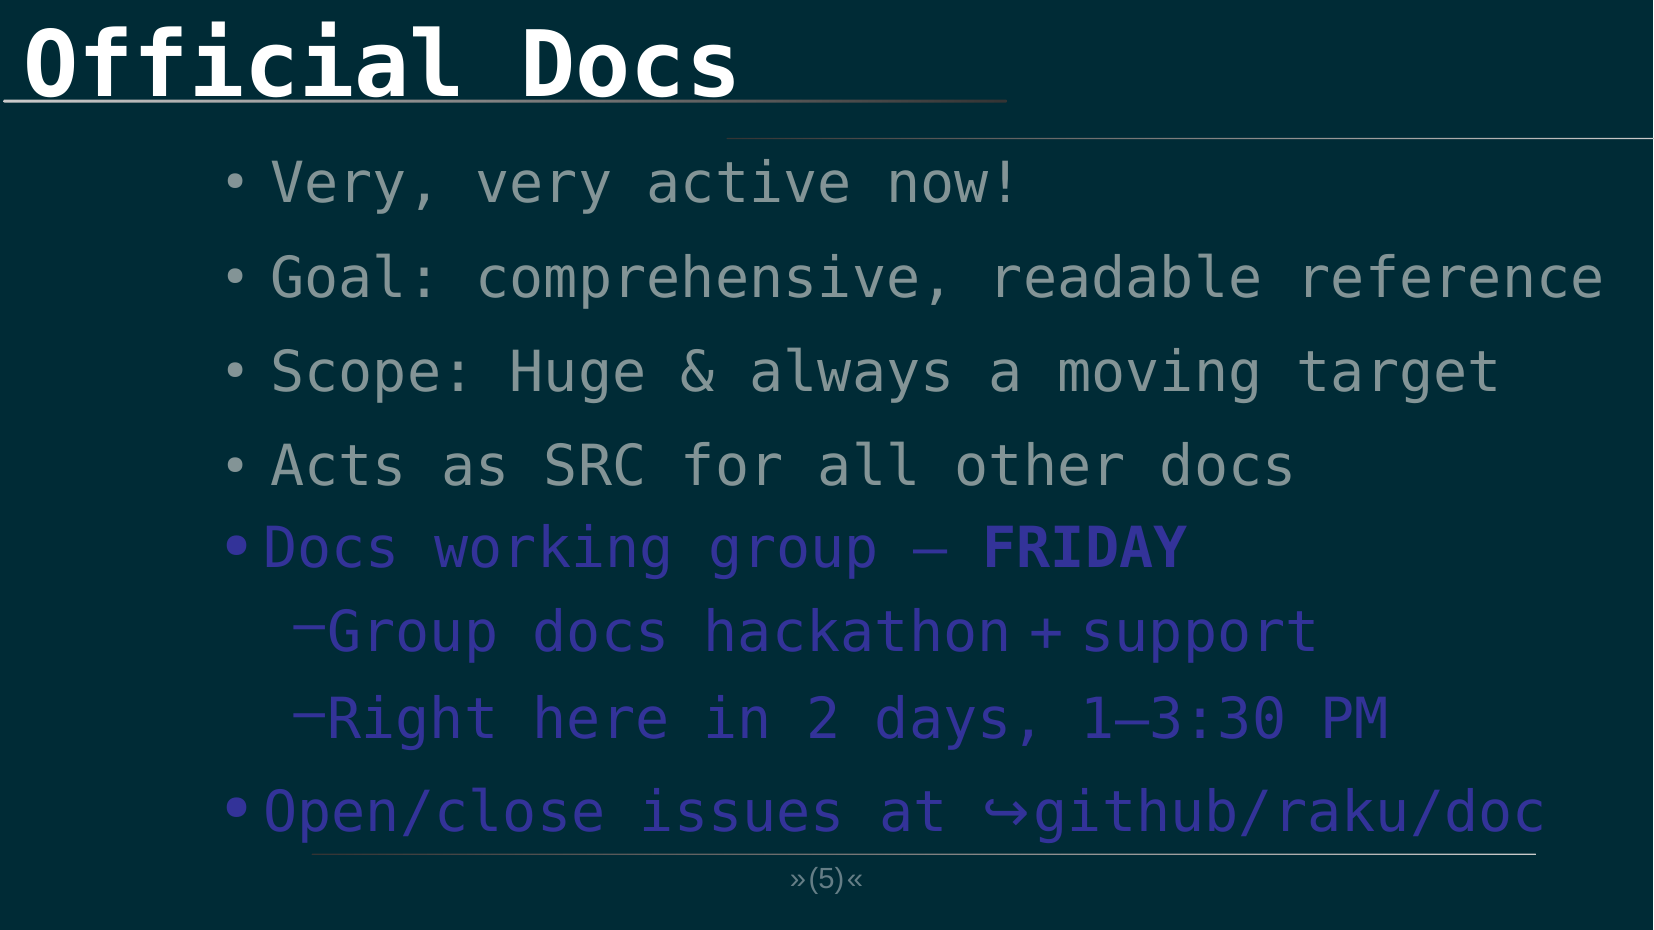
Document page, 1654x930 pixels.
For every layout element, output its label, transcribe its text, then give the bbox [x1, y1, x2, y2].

list Very, very active now! Goal: comprehensive, readable reference Scope: Huge & always a moving target Acts as SRC for all other docs Docs working group – FRIDAY Group docs hackathon + support Right here in 2 days, 1—3:30 PM Open/close issues at ↪ github/raku/doc [82, 149, 1612, 863]
title Official Docs [23, 11, 1588, 119]
